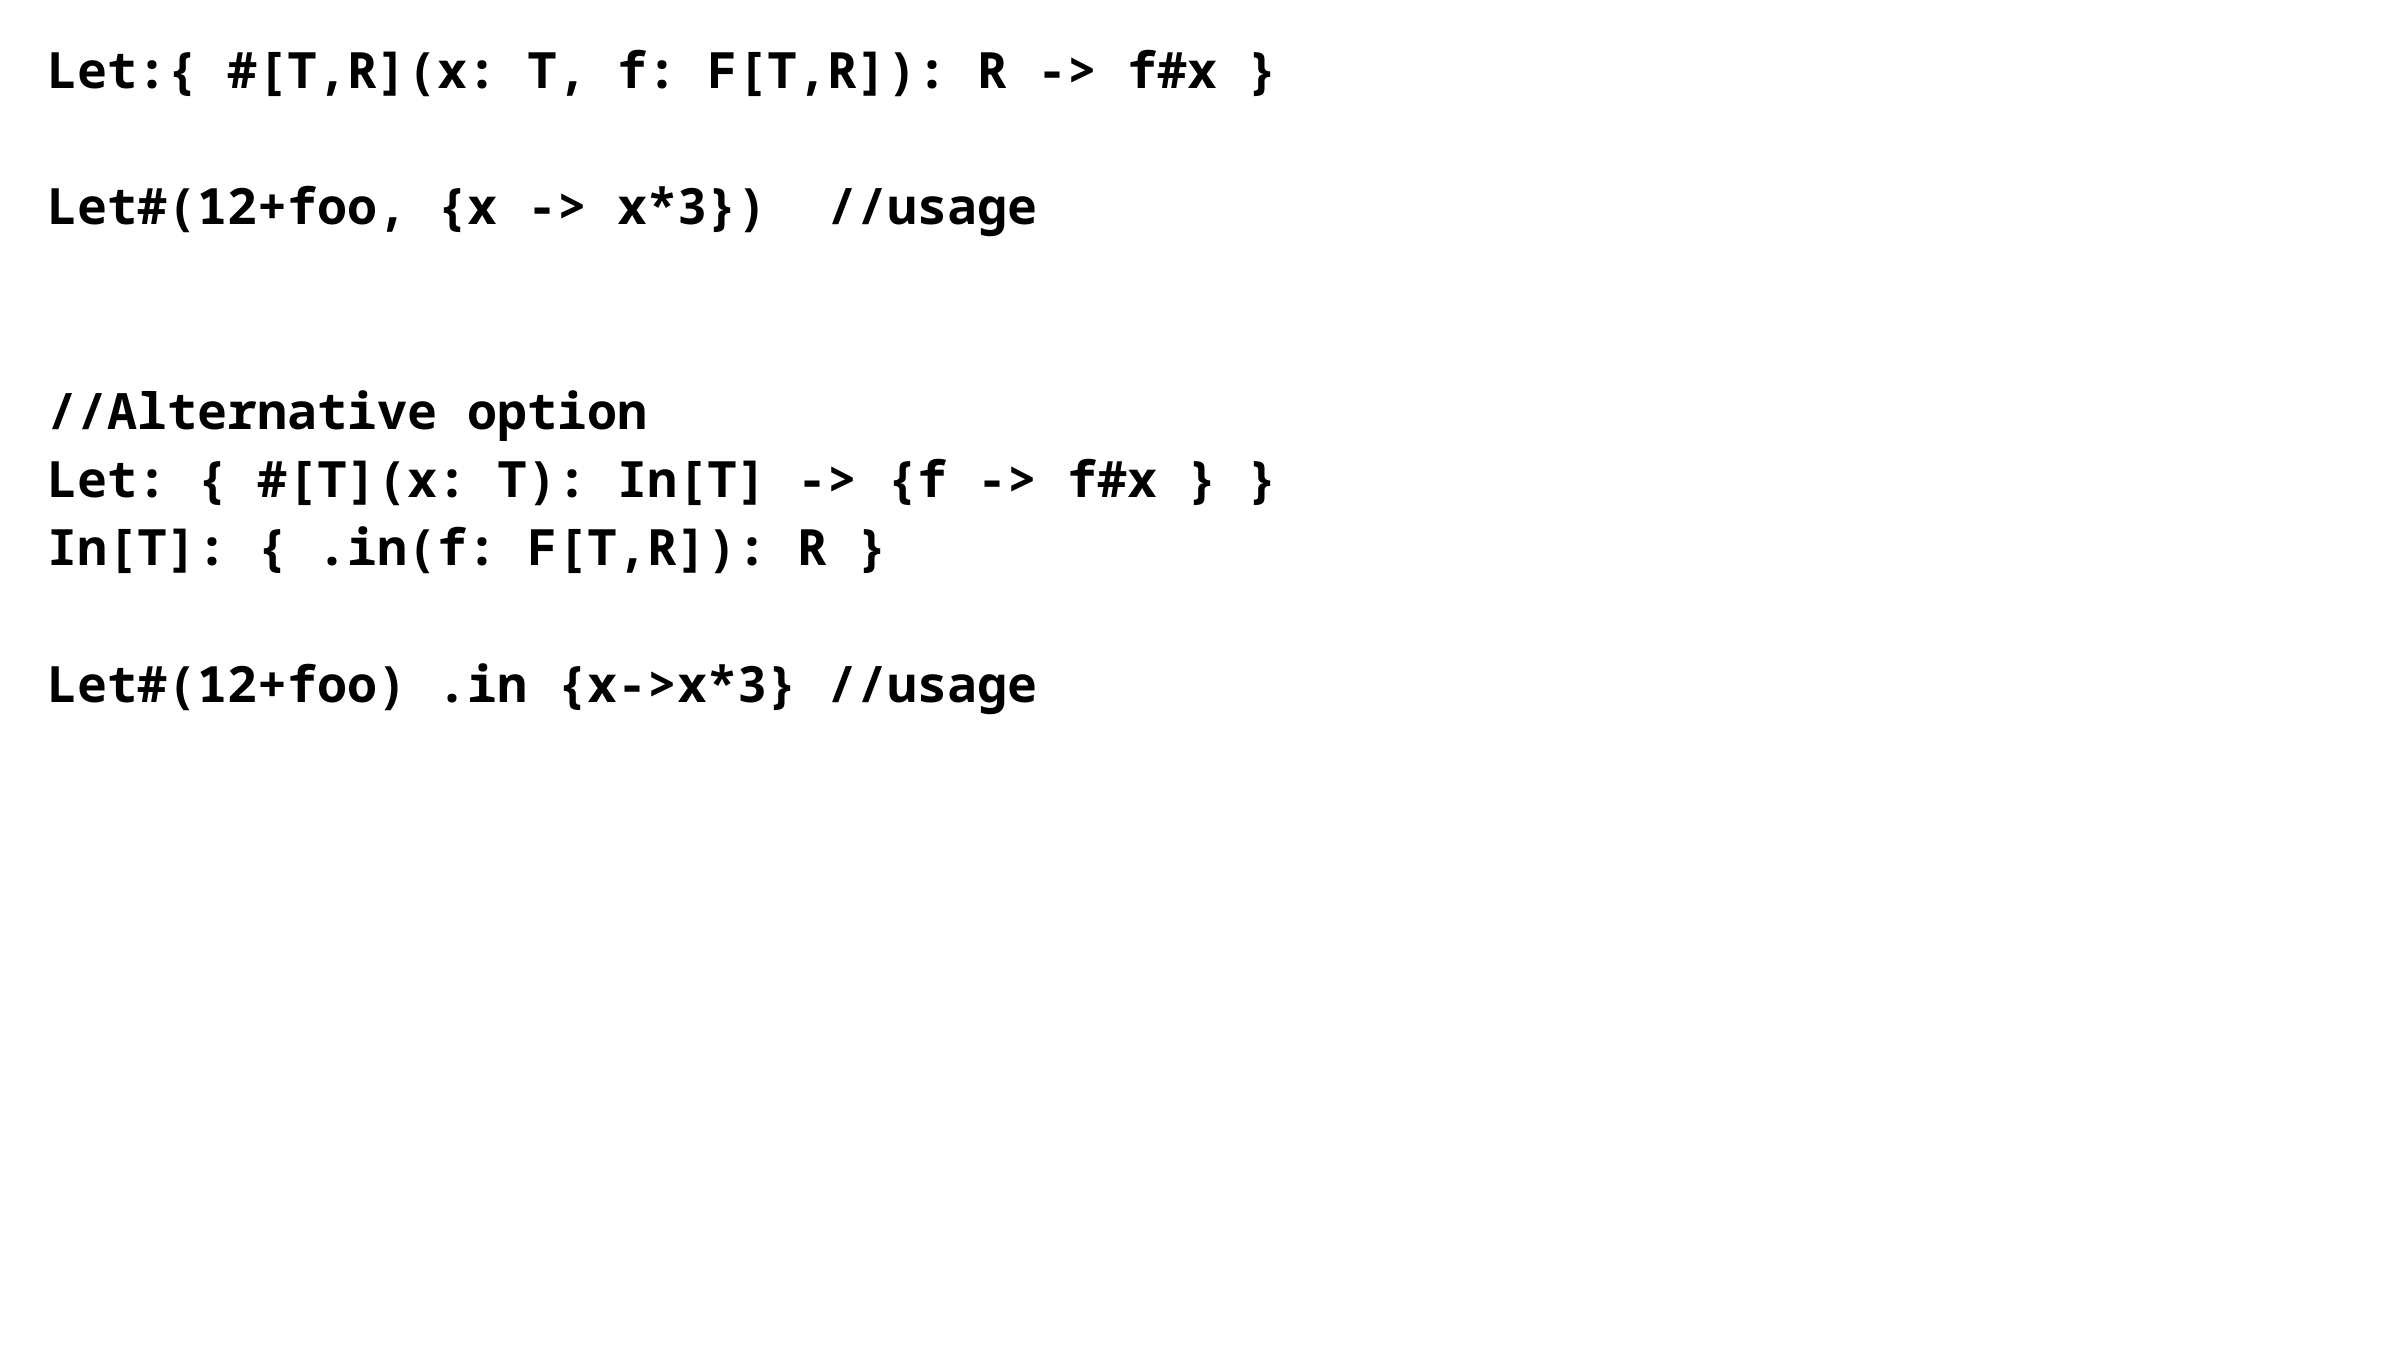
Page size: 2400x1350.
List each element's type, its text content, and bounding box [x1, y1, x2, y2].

text_box Let:{ #[T,R](x: T, f: F[T,R]): R -> f#x } Let#(12+foo, {x -> x*3}) //usage //Alternative option Let: { #[T](x: T): In[T] -> {f -> f#x } } In[T]: { .in(f: F[T,R]): R } Let#(12+foo) .in {x->x*3} //usage [32, 27, 2358, 1350]
